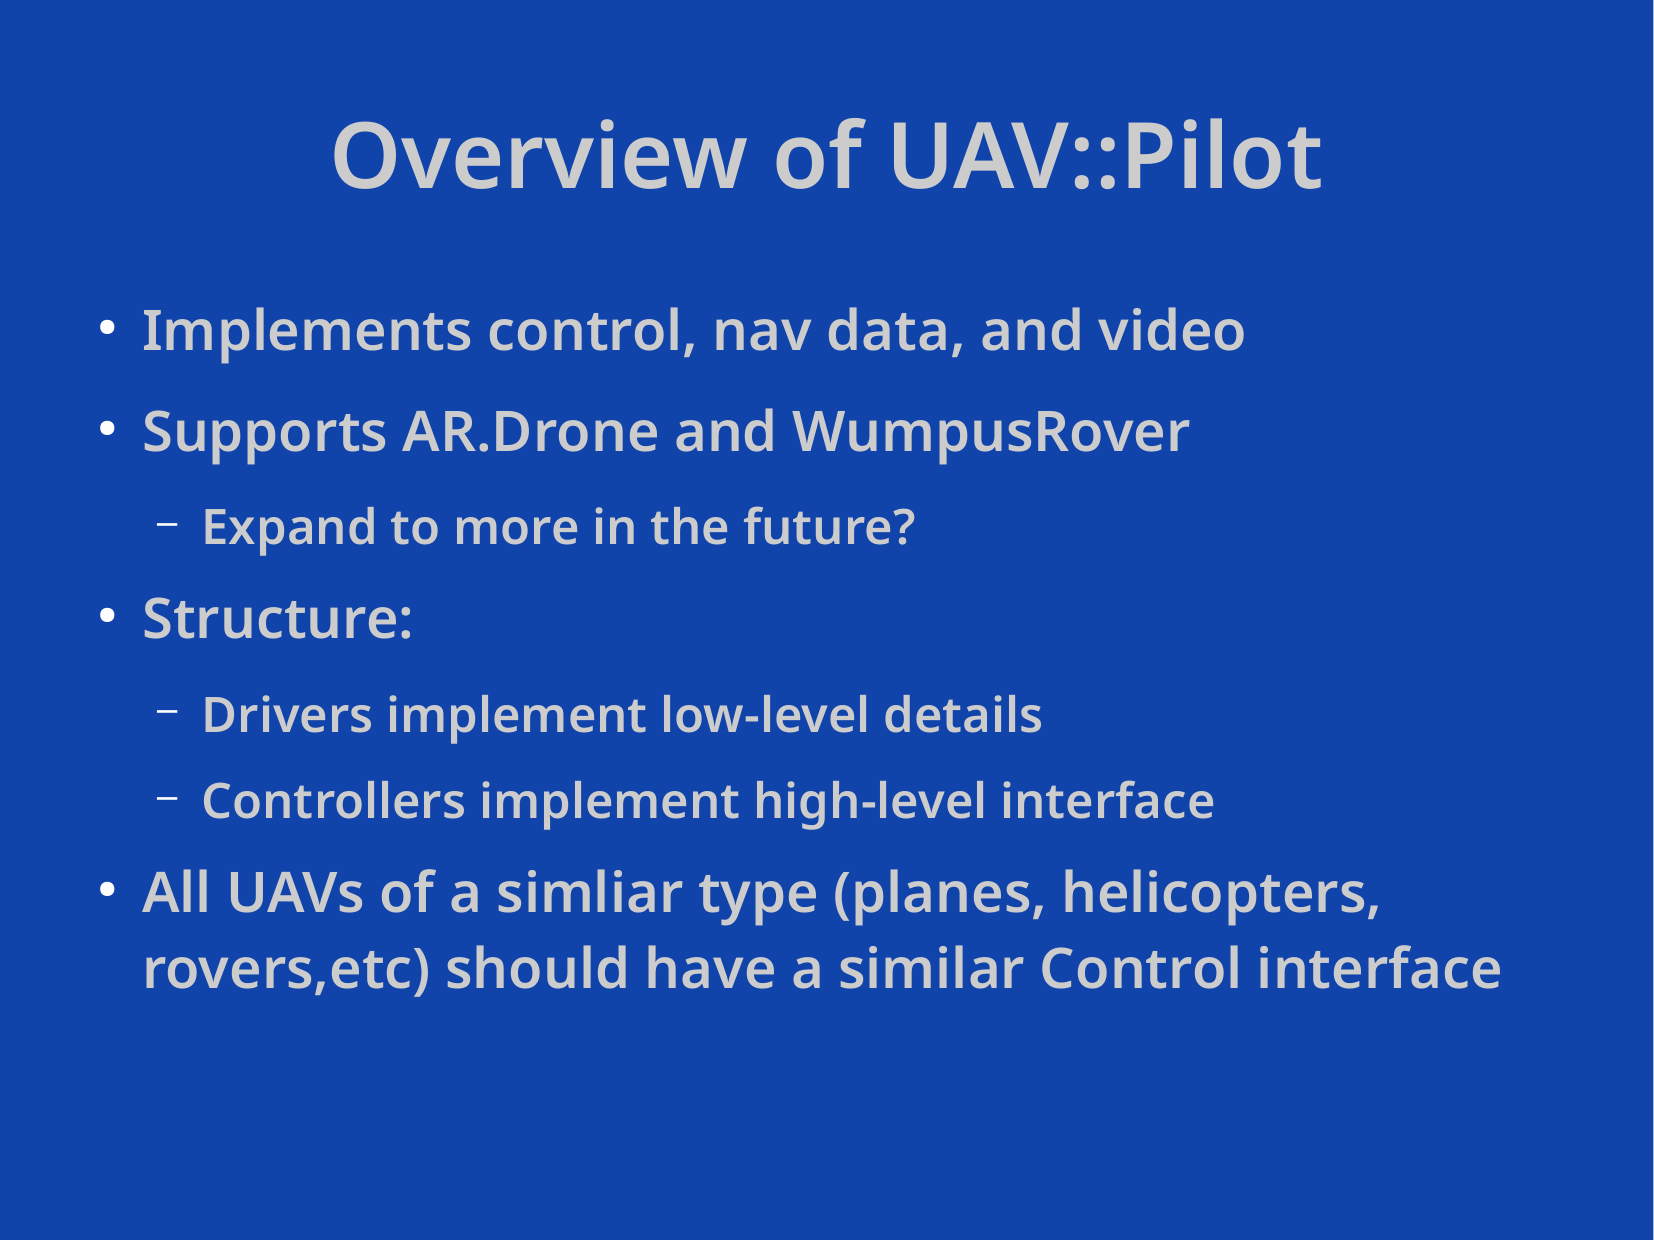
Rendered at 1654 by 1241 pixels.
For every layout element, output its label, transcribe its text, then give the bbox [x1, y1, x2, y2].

title Overview of UAV::Pilot [82, 49, 1571, 257]
list Implements control, nav data, and video Supports AR.Drone and WumpusRover Expand to more in the future? Structure: Drivers implement low-level details Controllers implement high-level interface All UAVs of a simliar type (planes, helicopters, rovers,etc) should have a similar Control interface [82, 290, 1571, 1010]
